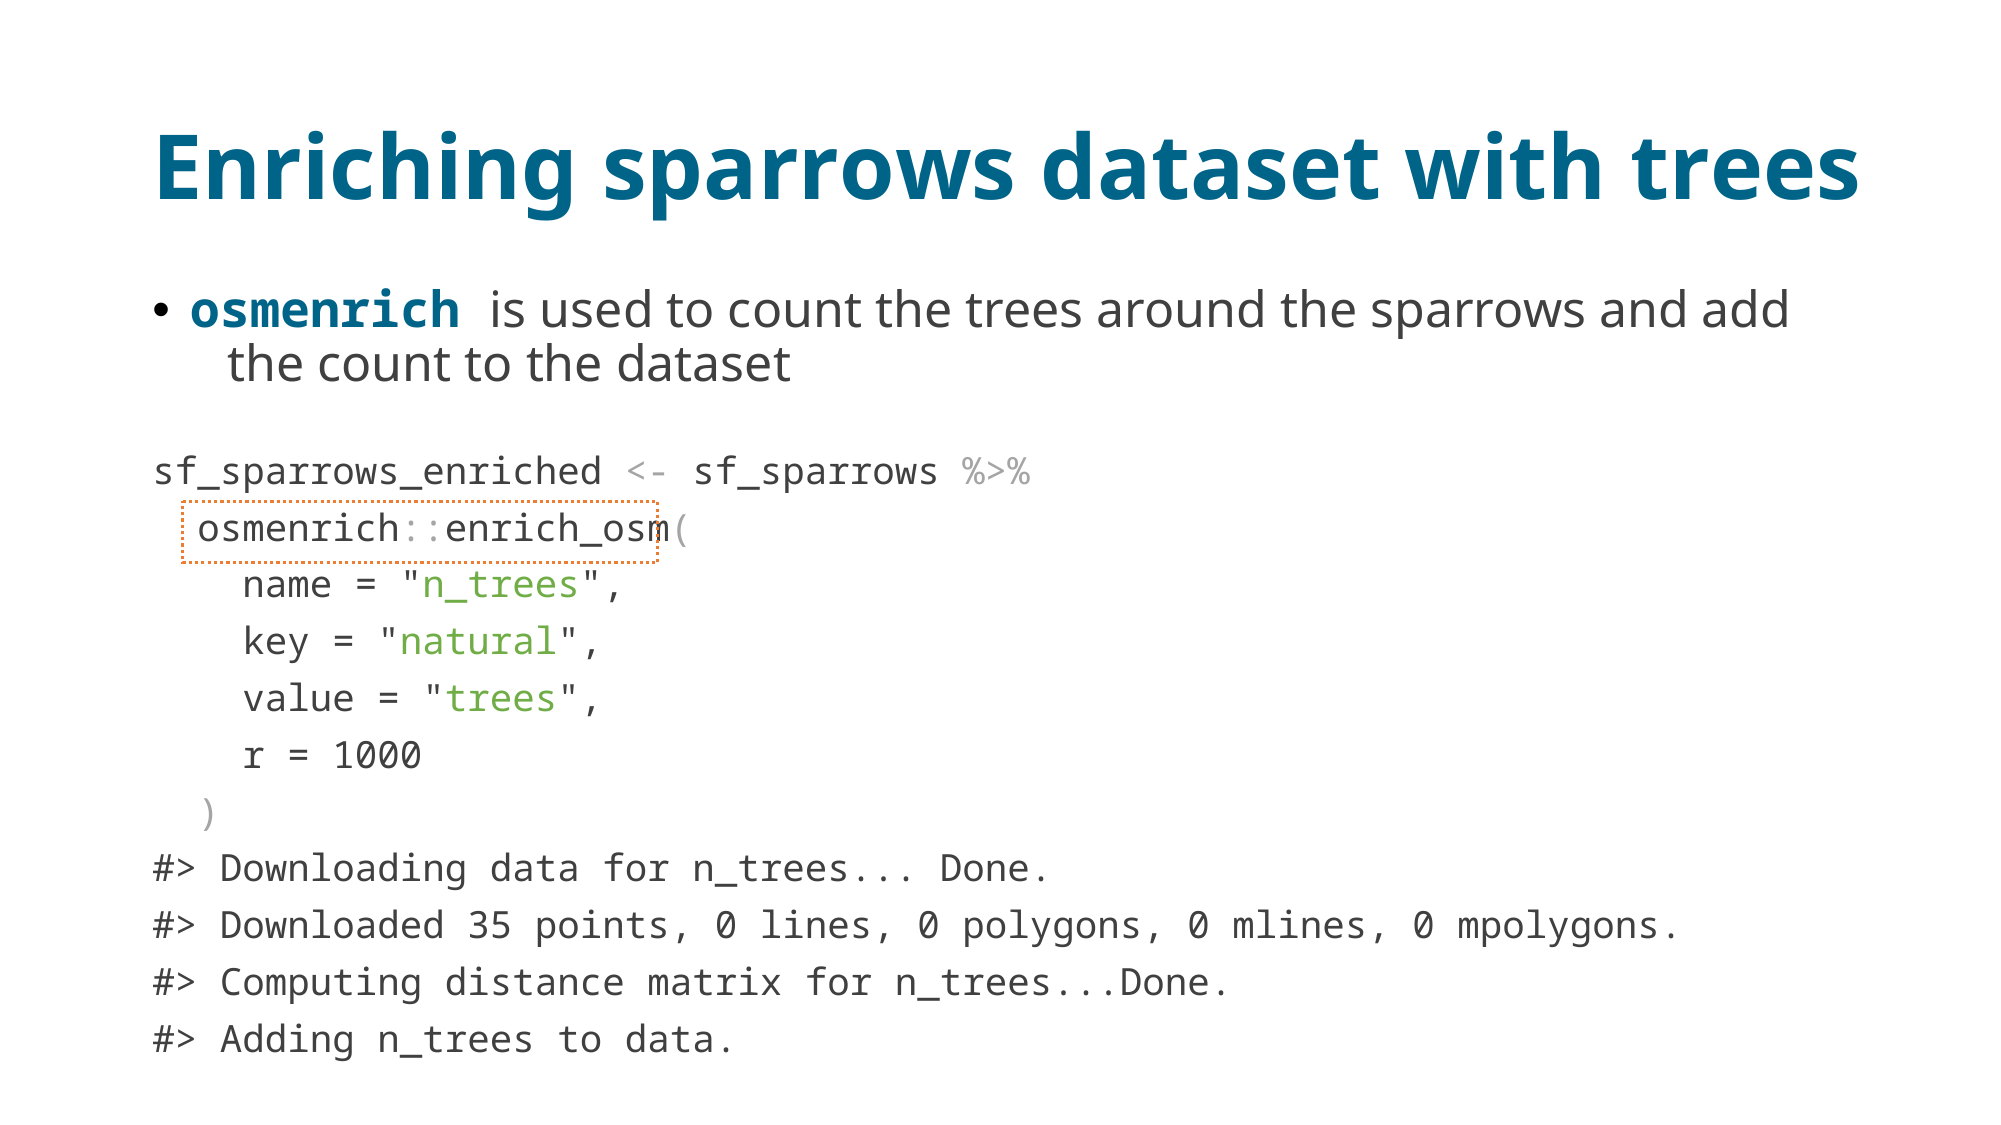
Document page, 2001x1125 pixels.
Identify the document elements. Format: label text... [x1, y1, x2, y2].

title Enriching sparrows dataset with trees [137, 50, 1892, 277]
text_box sf_sparrows_enriched <- sf_sparrows %>% osmenrich::enrich_osm( name = "n_trees", key = "natural", value = "trees", r = 1000 ) #> Downloading data for n_trees... Done. #> Downloaded 35 points, 0 lines, 0 polygons, 0 mlines, 0 mpolygons. #> Computing distance matrix for n_trees...Done. #> Adding n_trees to data. [137, 447, 1863, 1076]
list osmenrich is used to count the trees around the sparrows and add the count to the dataset [137, 277, 1892, 410]
